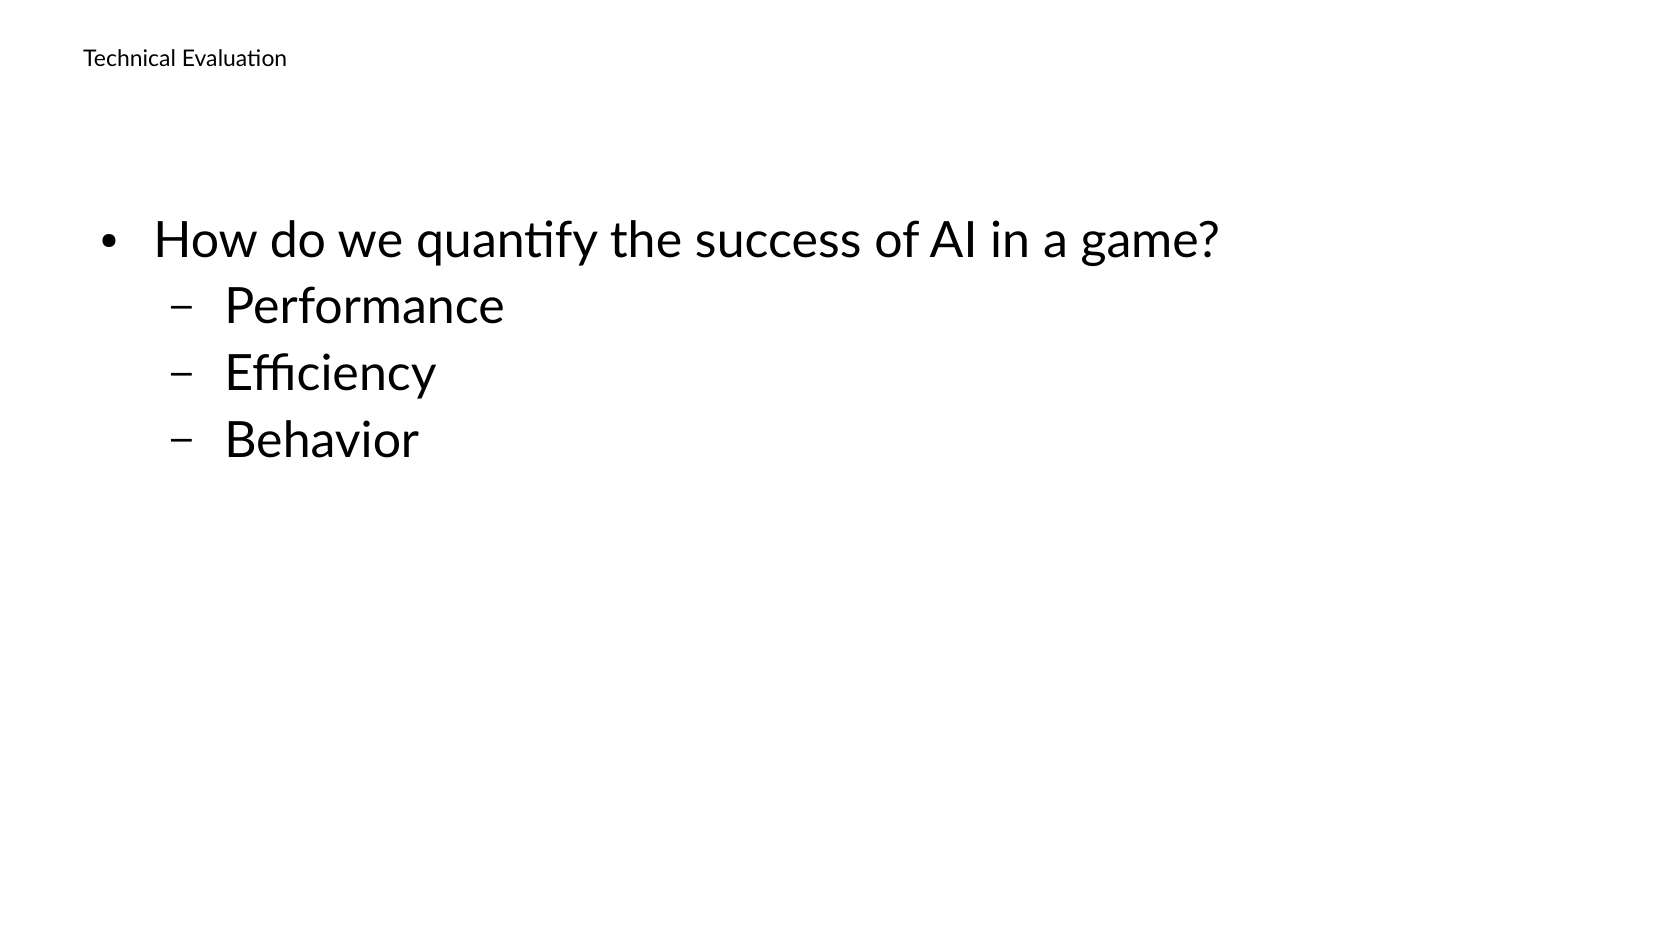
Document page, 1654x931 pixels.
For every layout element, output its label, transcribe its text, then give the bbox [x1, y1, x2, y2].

list How do we quantify the success of AI in a game? Performance Efficiency Behavior [82, 217, 1571, 839]
title Technical Evaluation [83, 0, 1571, 119]
